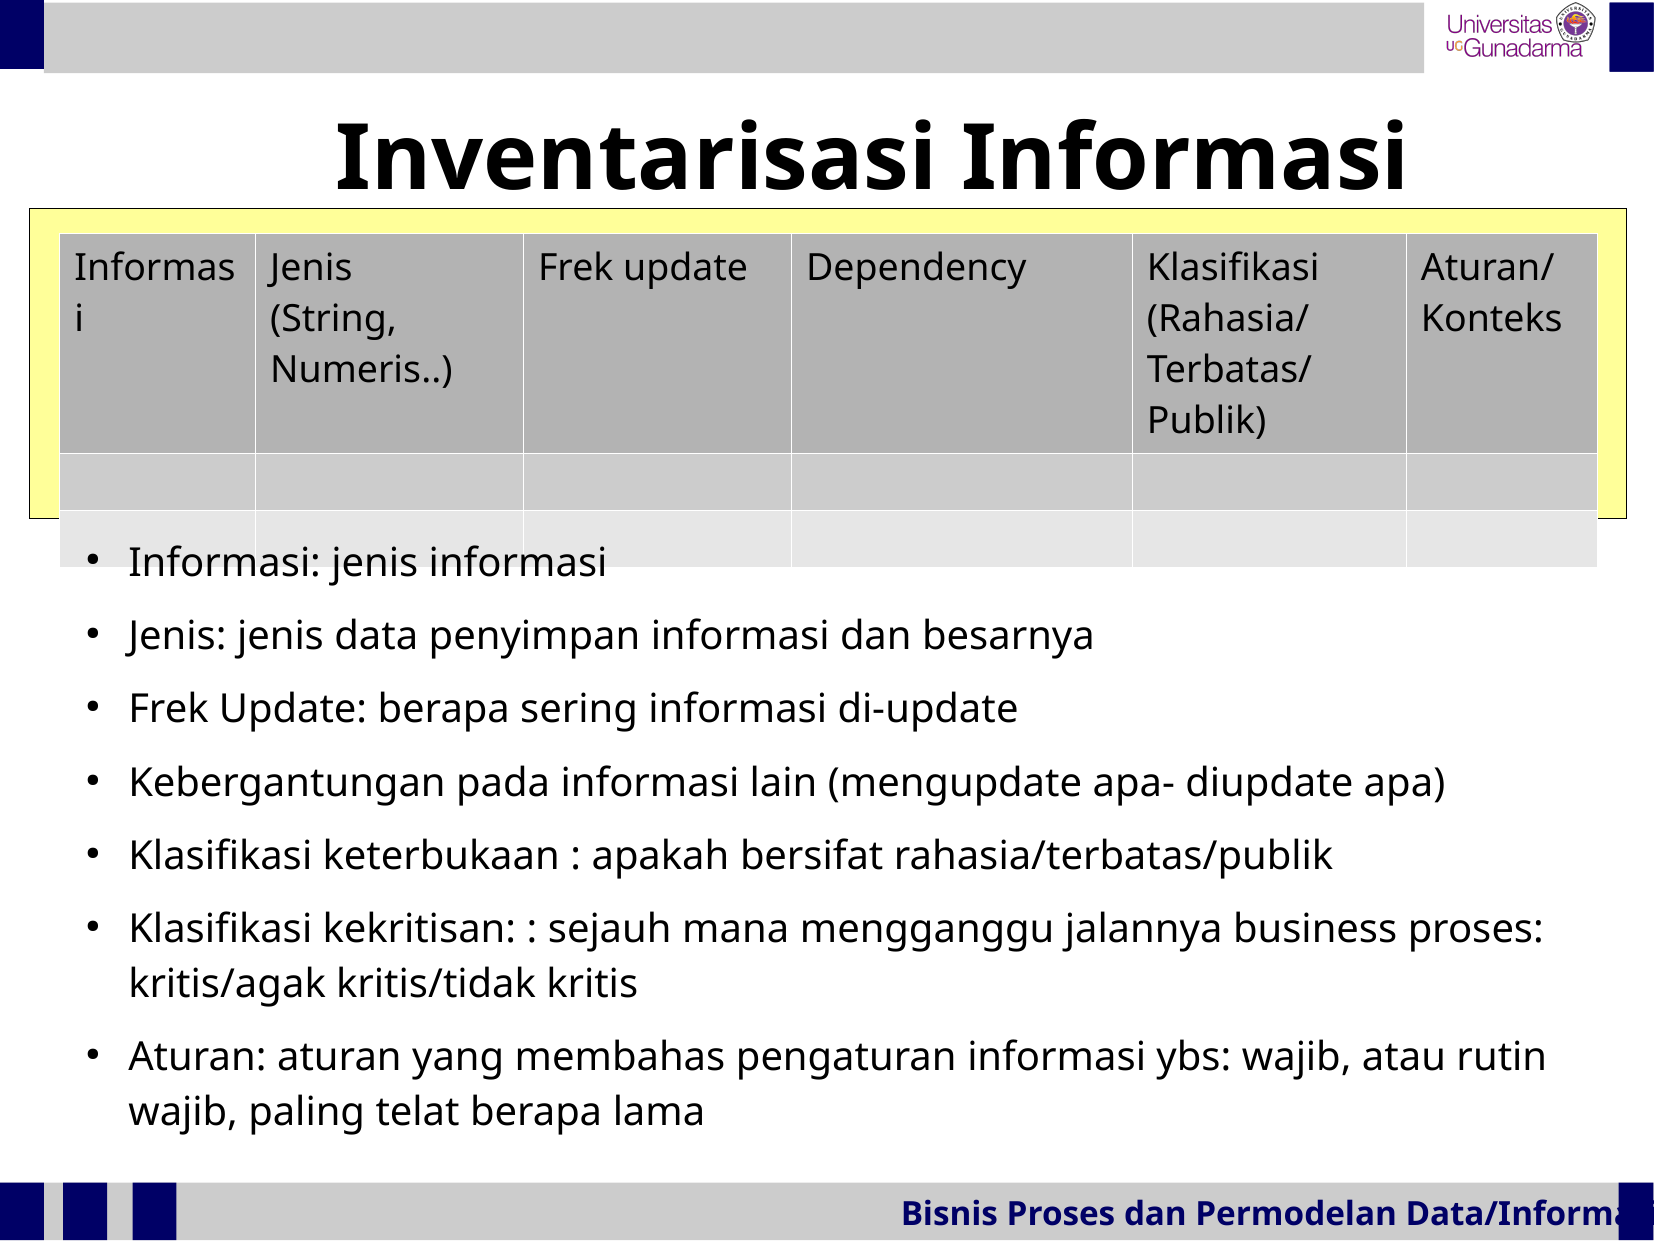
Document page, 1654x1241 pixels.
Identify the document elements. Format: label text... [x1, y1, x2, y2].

table_header Informasi [60, 234, 255, 453]
text_box [1598, 258, 1627, 519]
table_cell [524, 454, 791, 510]
table_cell [1407, 454, 1597, 510]
table_cell [1133, 511, 1406, 533]
table_cell [792, 511, 1132, 533]
table_cell [256, 454, 523, 510]
table_cell [60, 454, 255, 510]
text_box [29, 208, 116, 519]
table_cell [1133, 454, 1406, 510]
list Informasi: jenis informasi Jenis: jenis data penyimpan informasi dan besarnya Frek Update: berapa sering informasi di-update Kebergantungan pada informasi lain (mengupdate apa- diupdate apa) Klasifikasi keterbukaan : apakah bersifat rahasia/terbatas/publik Klasifikasi kekritisan: : sejauh mana mengganggu jalannya business proses: kritis/agak kritis/tidak kritis Aturan: aturan yang membahas pengaturan informasi ybs: wajib, atau rutin wajib, paling telat berapa lama [15, 533, 1640, 1141]
table_cell [792, 454, 1132, 510]
table_cell [524, 511, 791, 533]
table_header Dependency [792, 234, 1132, 453]
table_header Frek update [524, 234, 791, 453]
table_cell [256, 511, 523, 533]
table_header Jenis (String, Numeris..) [256, 234, 523, 453]
table_cell [1407, 511, 1597, 533]
title Inventarisasi Informasi [116, 49, 1630, 258]
table_cell [60, 511, 255, 533]
picture [1437, 2, 1610, 49]
table_header Aturan/Konteks [1407, 234, 1597, 453]
table_header Klasifikasi (Rahasia/Terbatas/Publik) [1133, 234, 1406, 453]
